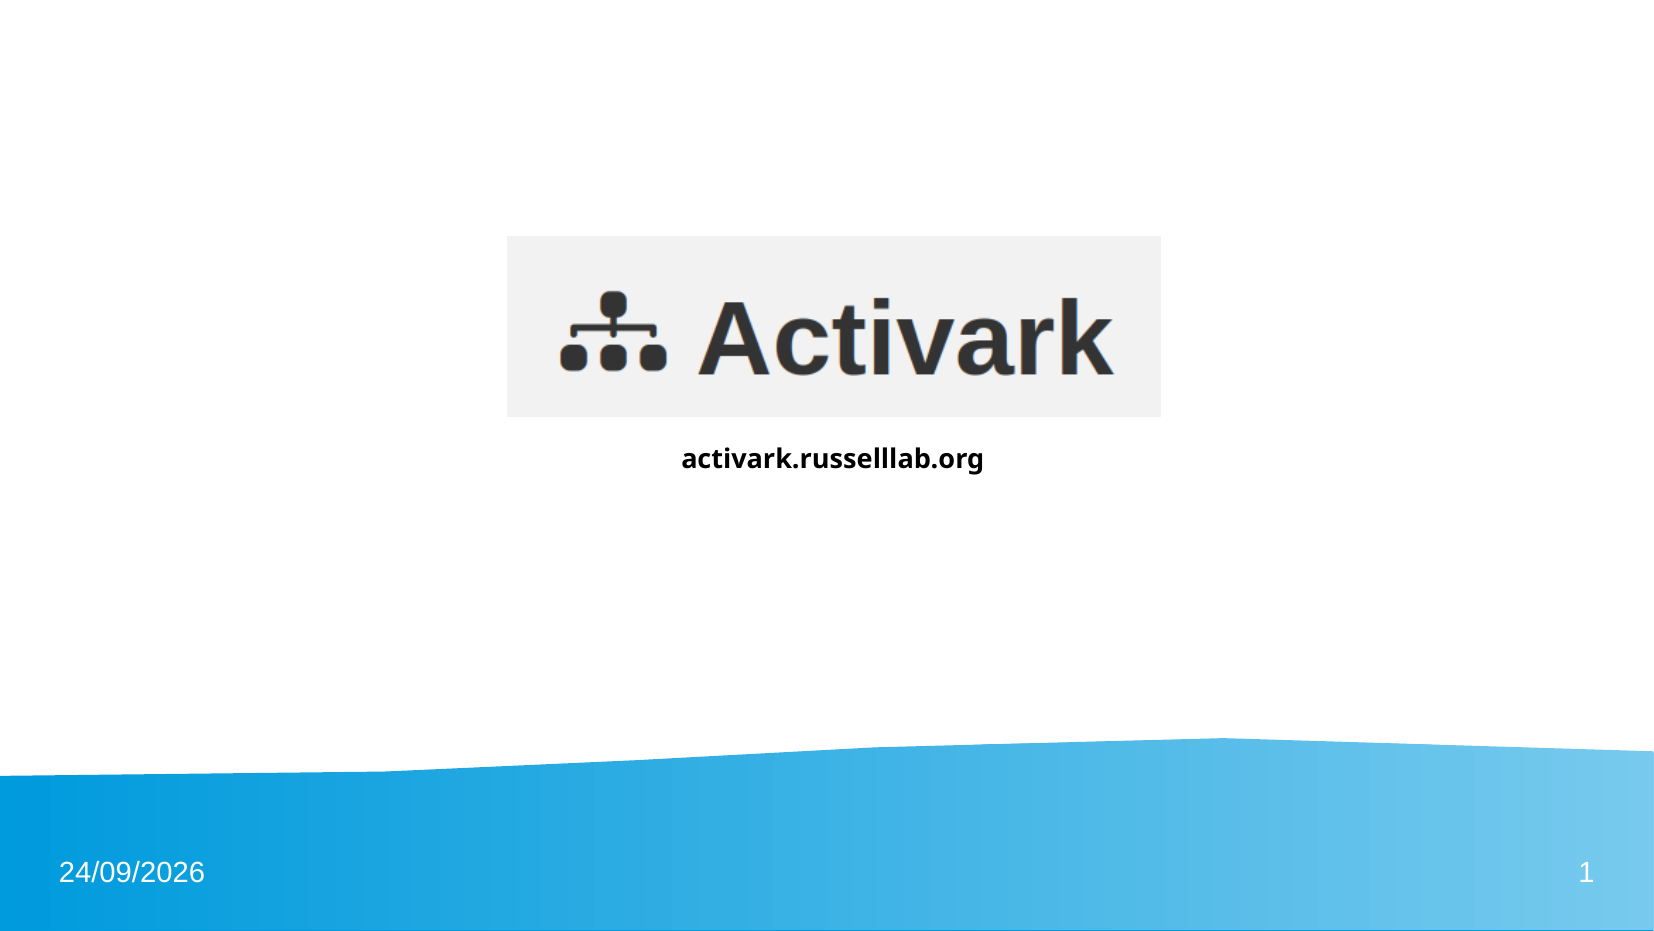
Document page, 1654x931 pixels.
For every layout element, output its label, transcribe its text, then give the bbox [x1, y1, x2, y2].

picture [507, 236, 1161, 417]
text_box activark.russelllab.org [501, 430, 1164, 486]
